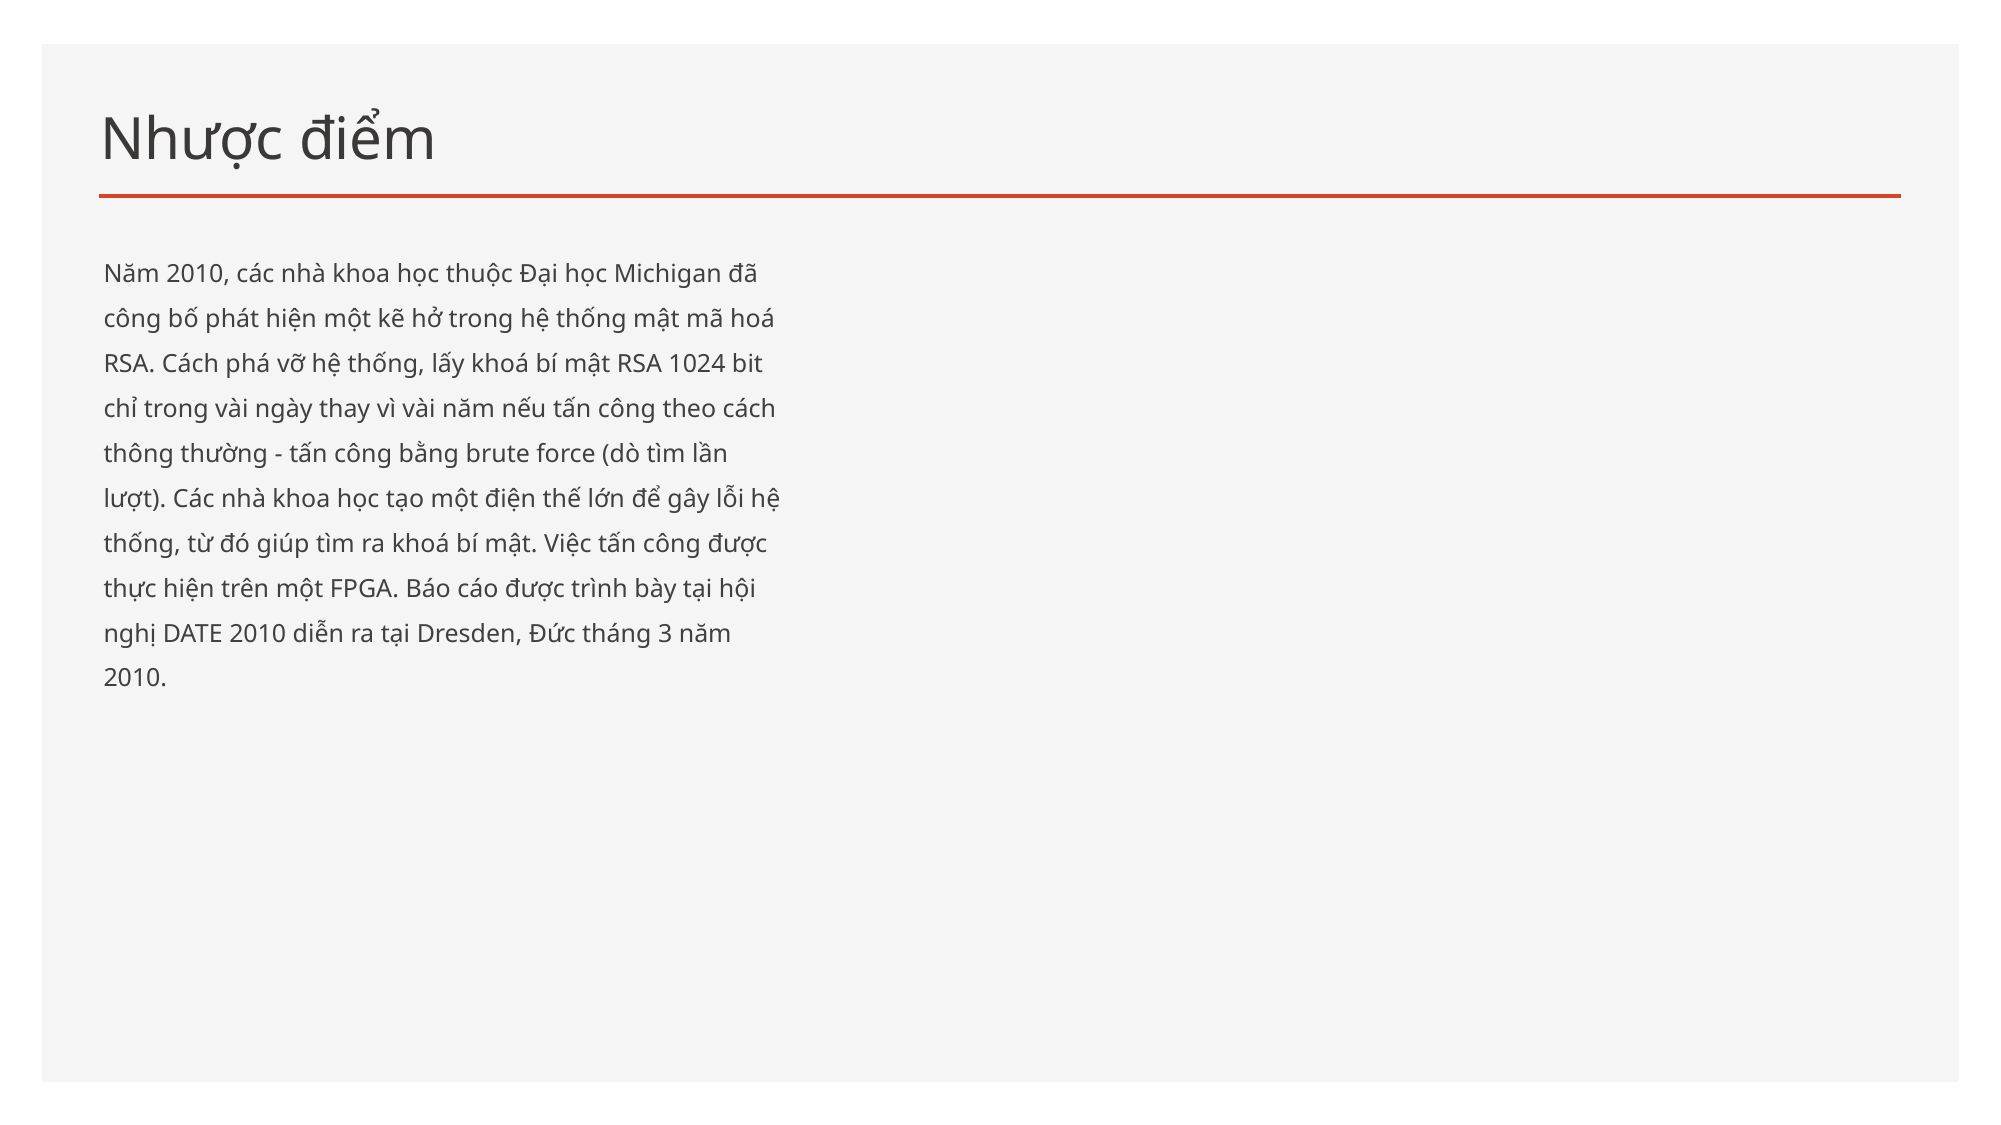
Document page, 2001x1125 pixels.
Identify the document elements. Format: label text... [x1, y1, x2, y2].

title Nhược điểm [85, 73, 1214, 179]
list Năm 2010, các nhà khoa học thuộc Đại học Michigan đã công bố phát hiện một kẽ hở trong hệ thống mật mã hoá RSA. Cách phá vỡ hệ thống, lấy khoá bí mật RSA 1024 bit chỉ trong vài ngày thay vì vài năm nếu tấn công theo cách thông thường - tấn công bằng brute force (dò tìm lần lượt). Các nhà khoa học tạo một điện thế lớn để gây lỗi hệ thống, từ đó giúp tìm ra khoá bí mật. Việc tấn công được thực hiện trên một FPGA. Báo cáo được trình bày tại hội nghị DATE 2010 diễn ra tại Dresden, Đức tháng 3 năm 2010. [88, 235, 814, 889]
